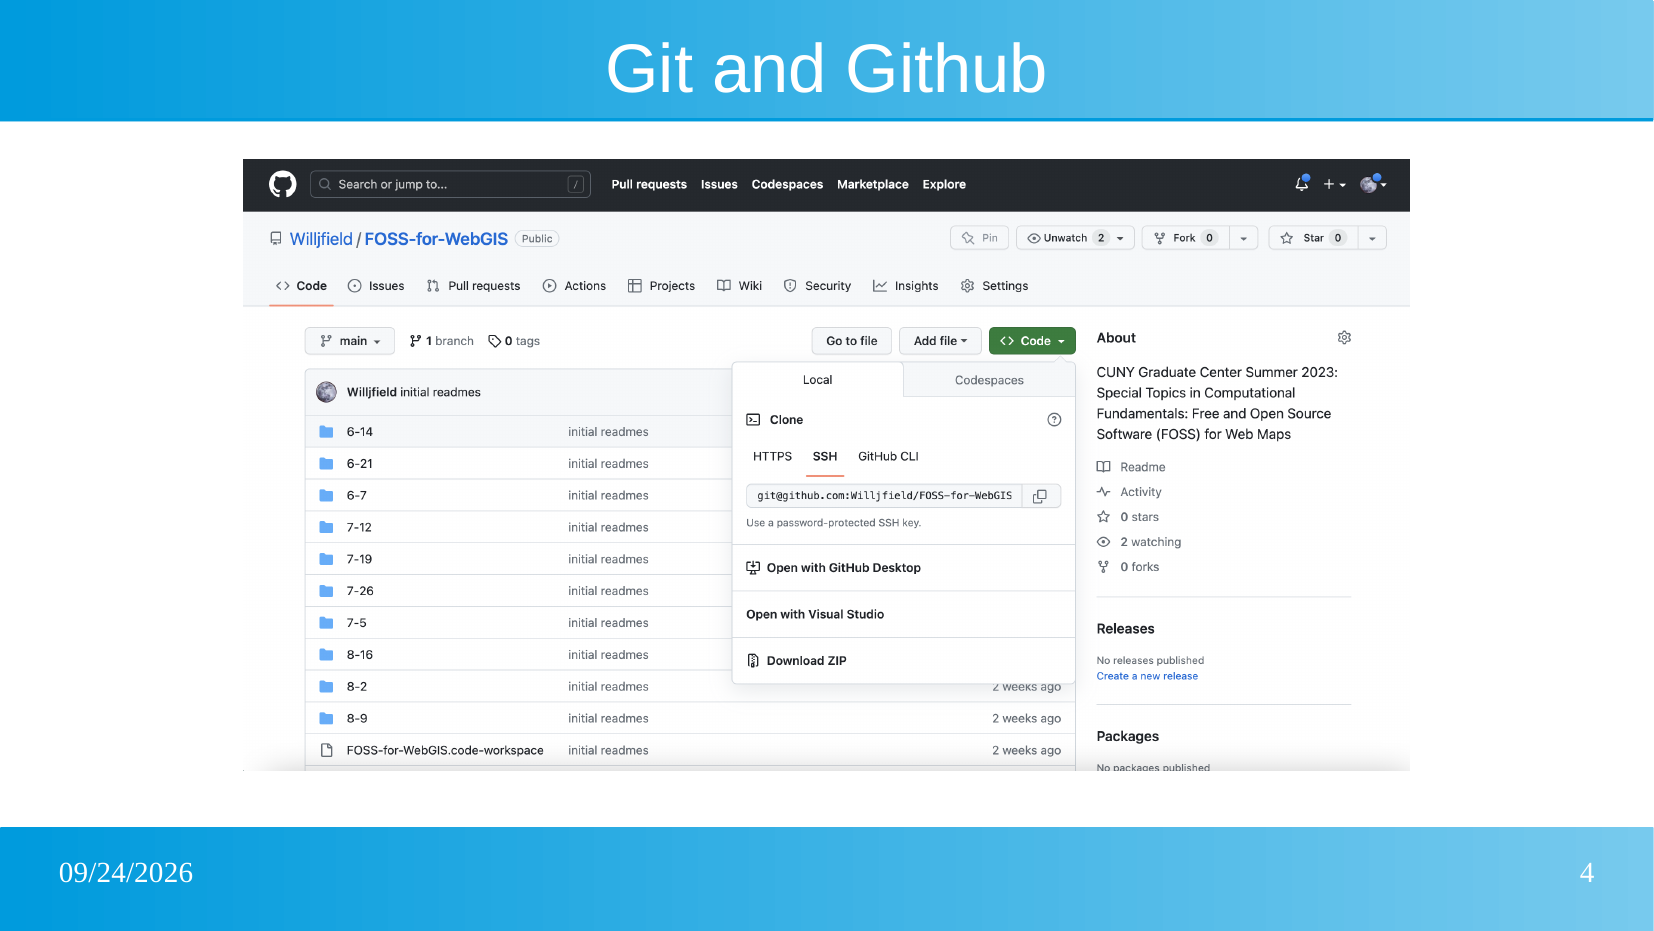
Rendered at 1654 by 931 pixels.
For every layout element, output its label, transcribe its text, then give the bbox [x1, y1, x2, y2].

title Git and Github [59, 29, 1595, 108]
picture [243, 159, 1410, 771]
